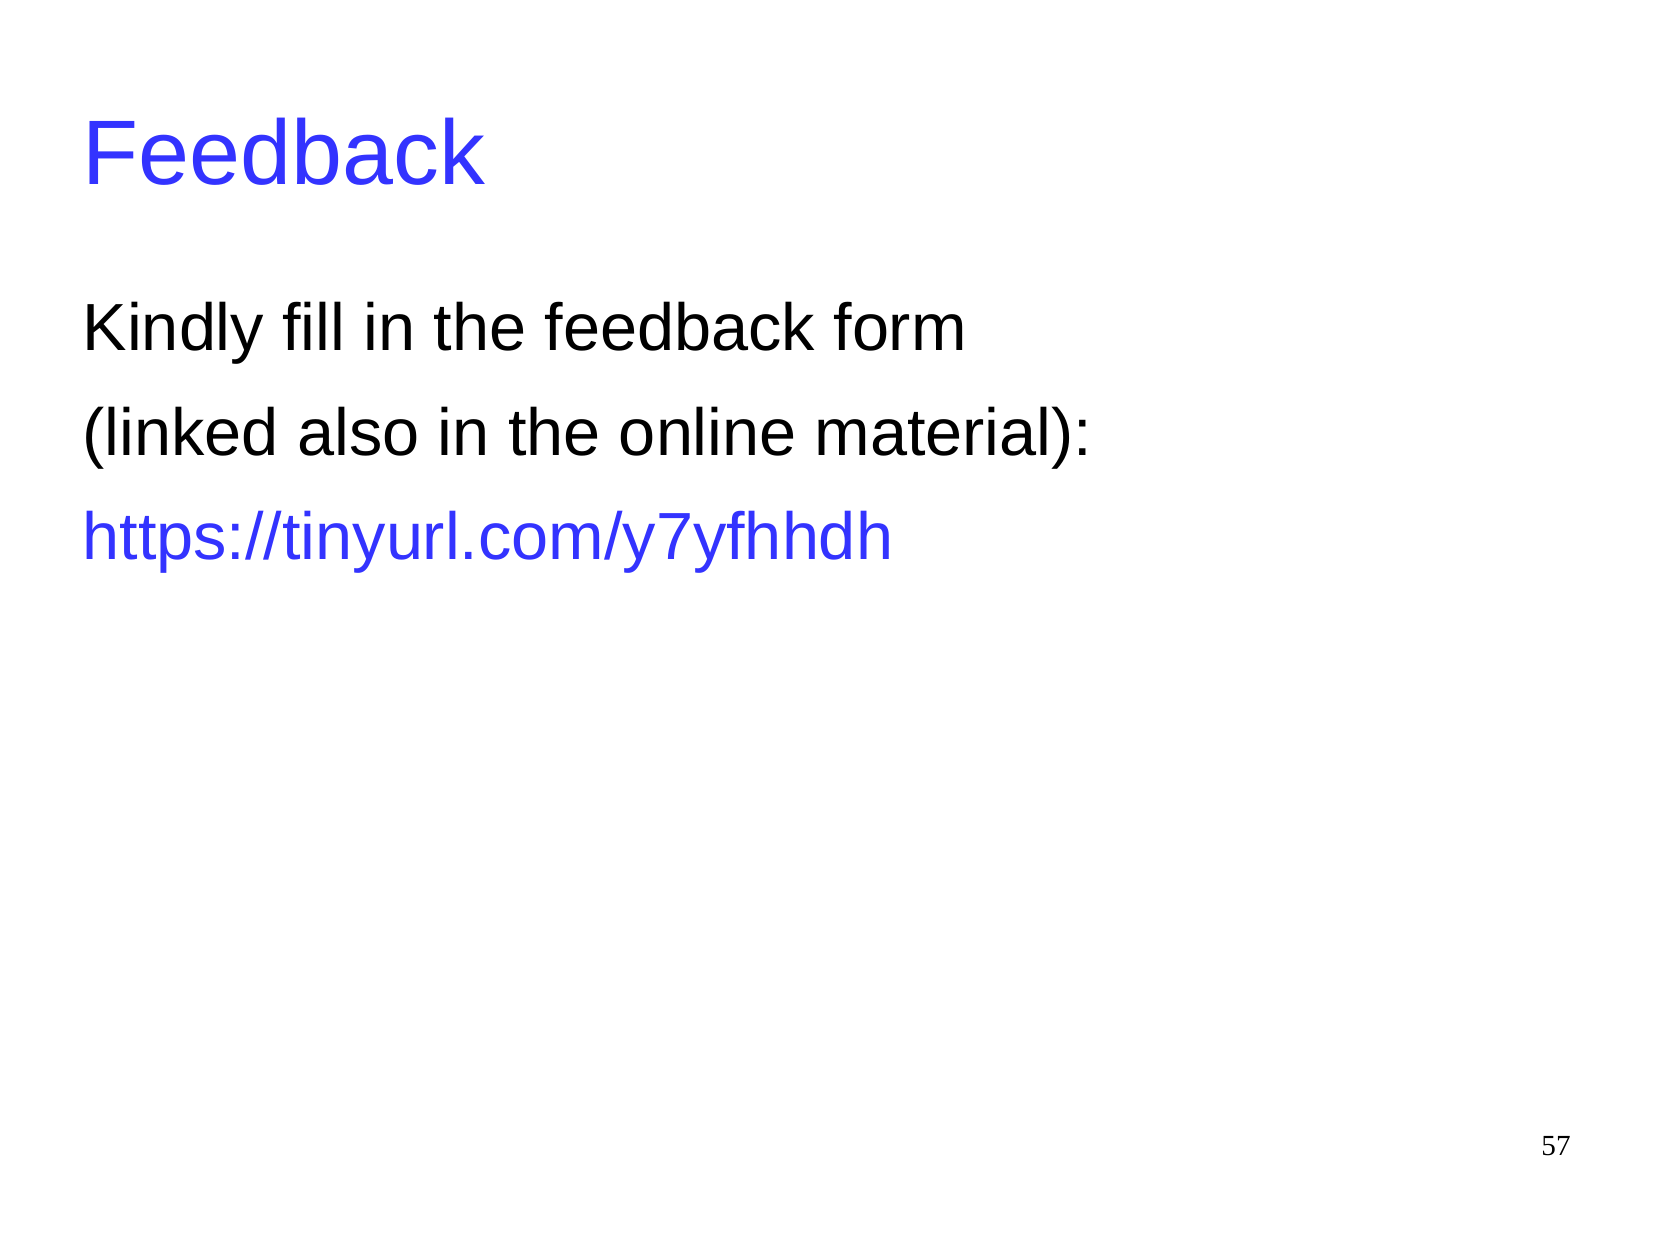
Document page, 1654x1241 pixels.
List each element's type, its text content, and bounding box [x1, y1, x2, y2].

title Feedback [82, 49, 1571, 257]
list Kindly fill in the feedback form (linked also in the online material): https://tinyurl.com/y7yfhhdh [82, 290, 1571, 1010]
